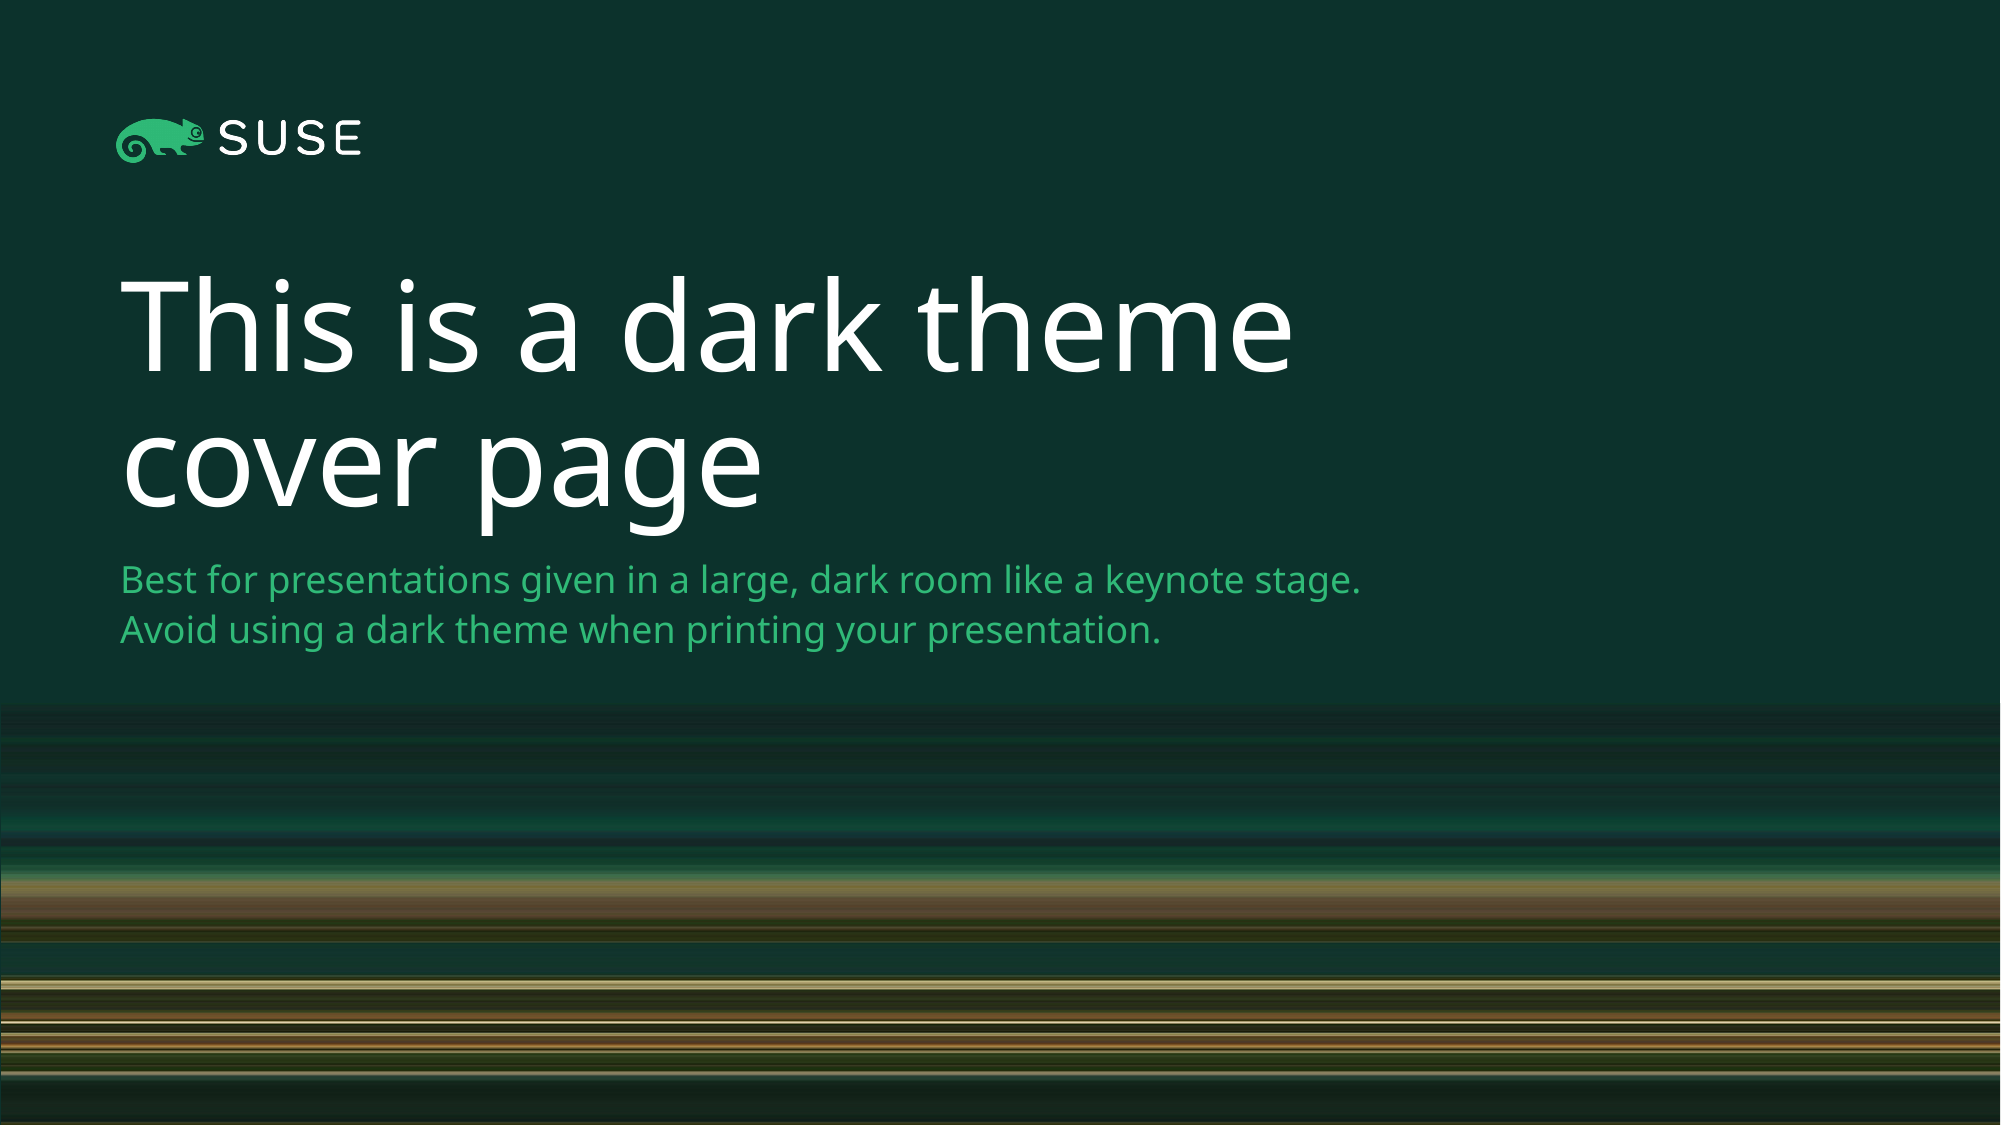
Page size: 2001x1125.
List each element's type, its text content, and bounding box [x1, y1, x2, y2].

picture [1, 703, 2001, 1125]
list This is a dark theme cover page [120, 256, 1454, 534]
picture [81, 85, 395, 190]
list Best for presentations given in a large, dark room like a keynote stage. Avoid using a dark theme when printing your presentation. [120, 552, 1454, 652]
